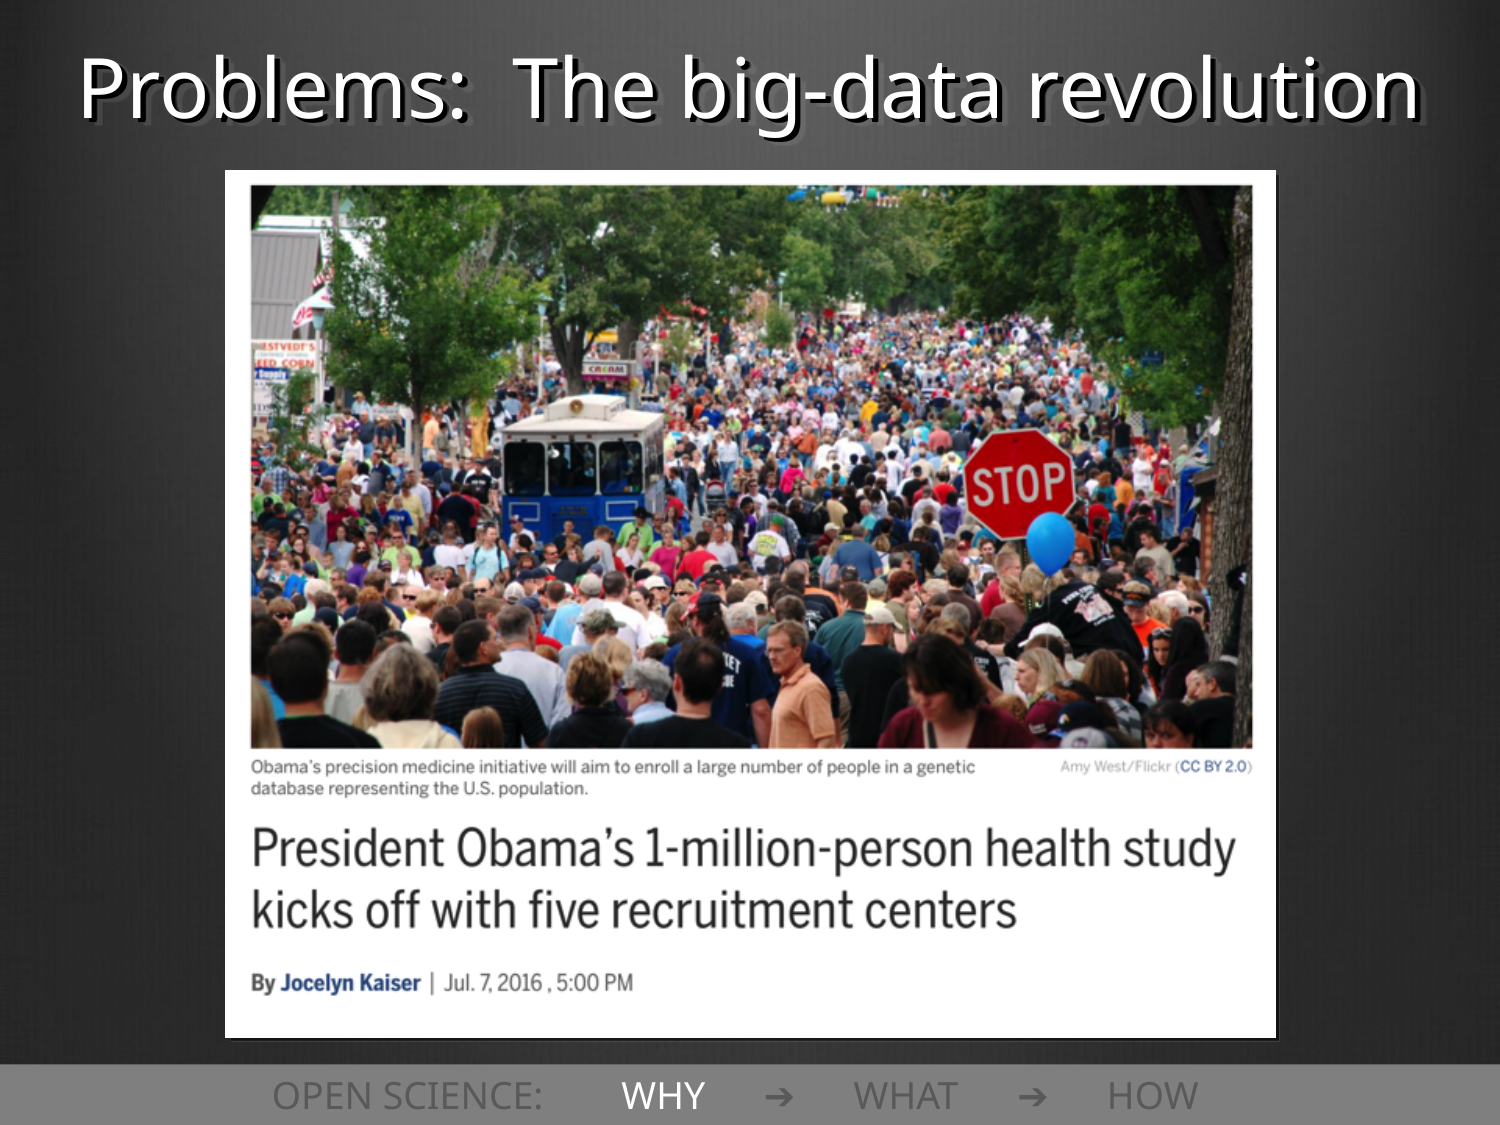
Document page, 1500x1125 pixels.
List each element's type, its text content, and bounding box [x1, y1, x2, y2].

picture [225, 170, 1276, 1038]
title Problems: The big-data revolution [0, 0, 1500, 203]
text_box OPEN SCIENCE: WHY ➔ WHAT ➔ HOW [0, 1064, 1500, 1125]
